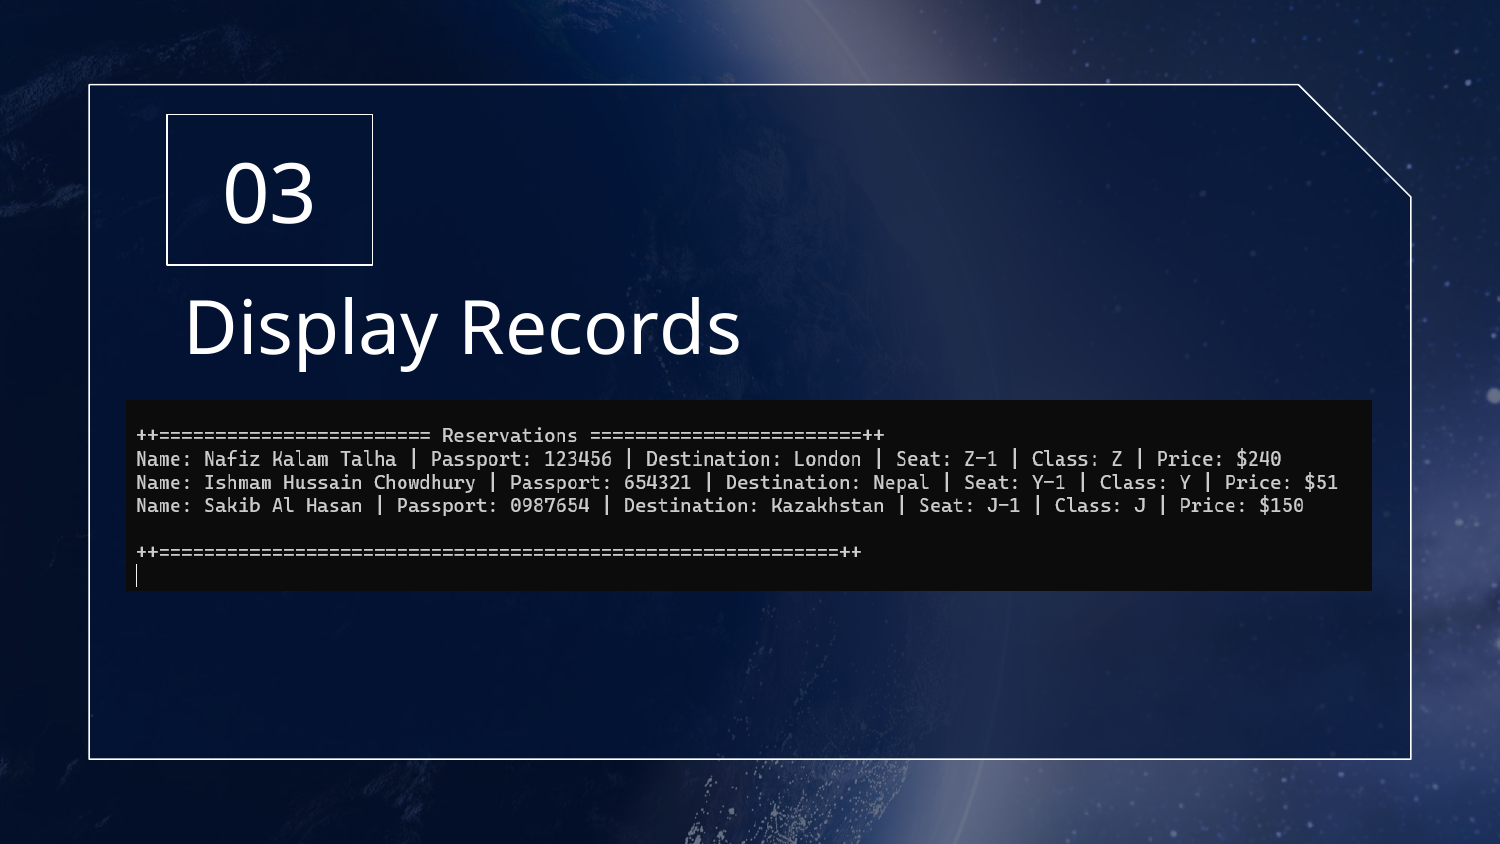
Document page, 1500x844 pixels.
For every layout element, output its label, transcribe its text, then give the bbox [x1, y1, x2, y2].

title Display Records [65, 264, 881, 453]
picture [126, 400, 1372, 591]
title 03 [166, 114, 373, 265]
